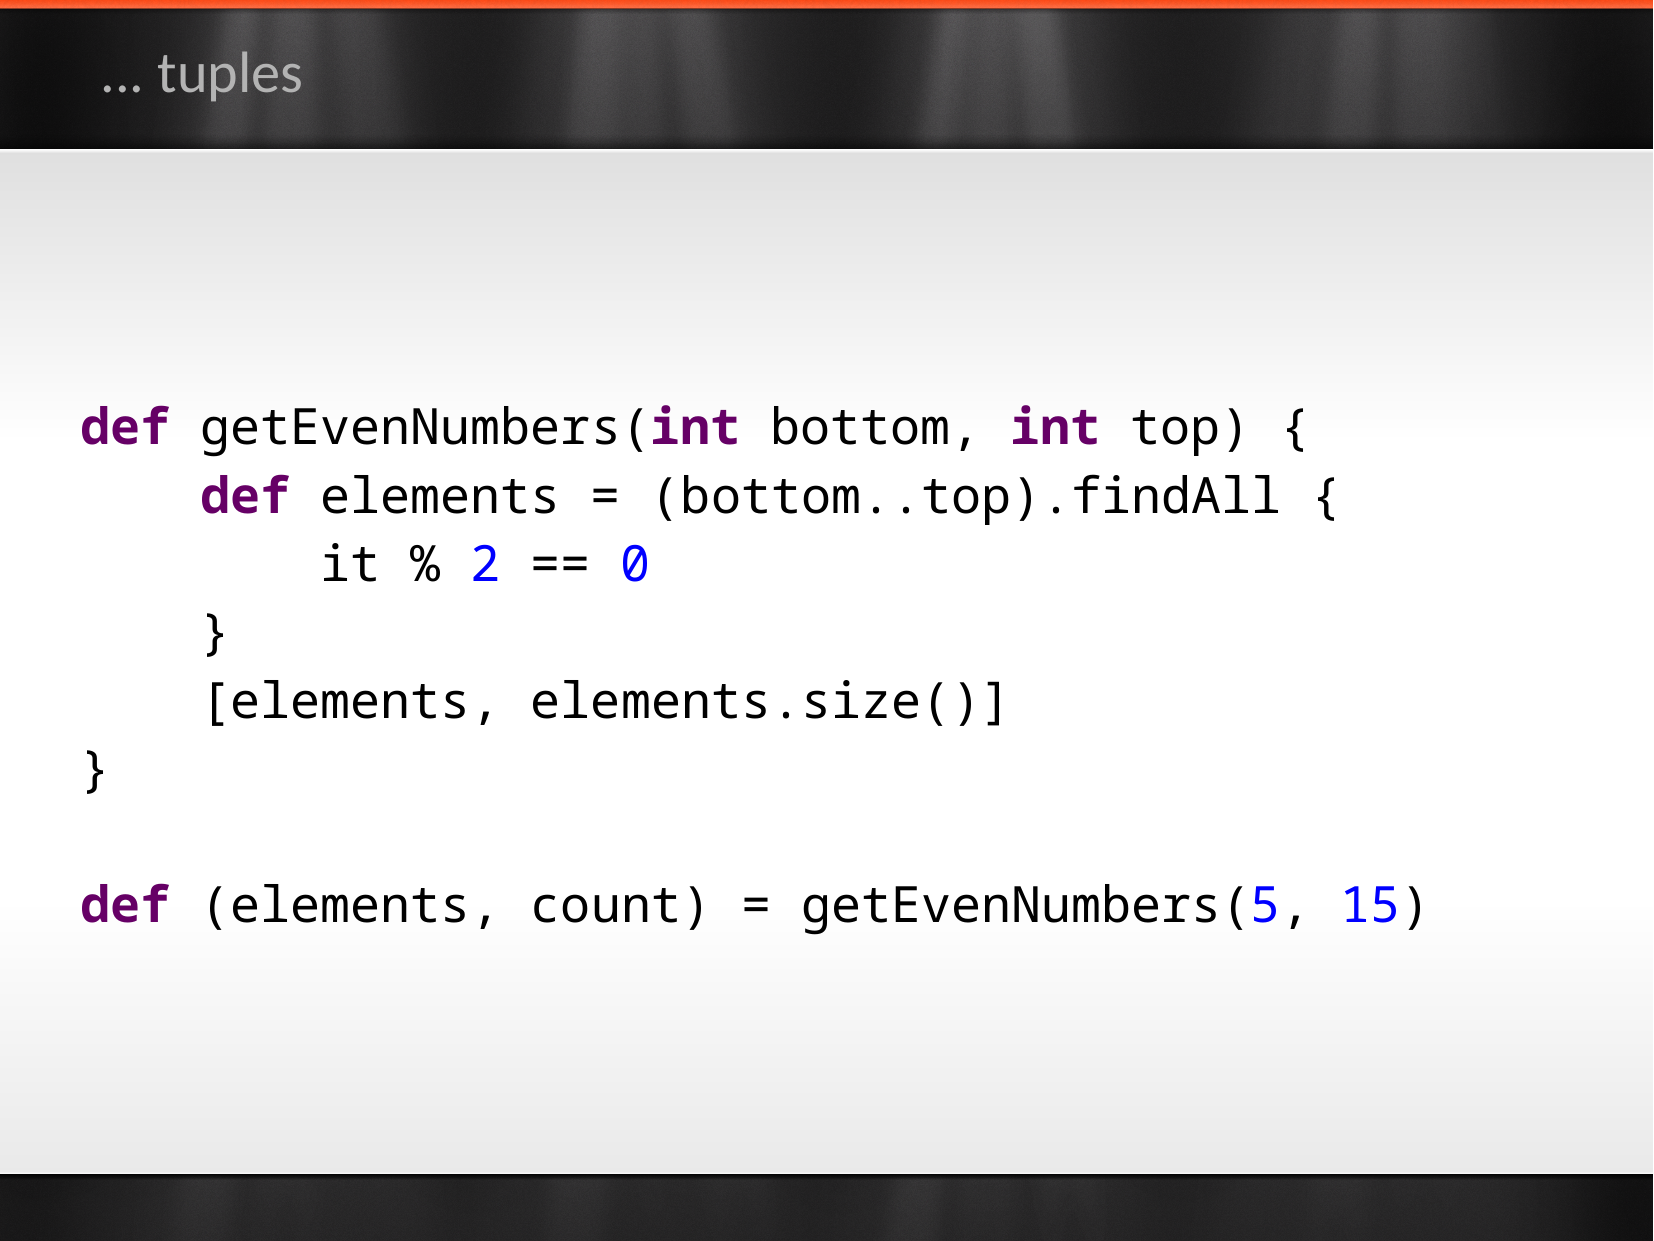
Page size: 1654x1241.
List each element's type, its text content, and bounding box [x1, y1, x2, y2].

picture [0, 0, 1653, 1241]
subtitle def getEvenNumbers(int bottom, int top) { def elements = (bottom..top).findAll { it % 2 == 0 } [elements, elements.size()] } def (elements, count) = getEvenNumbers(5, 15) [80, 187, 1651, 1142]
title ... tuples [100, 6, 1588, 151]
